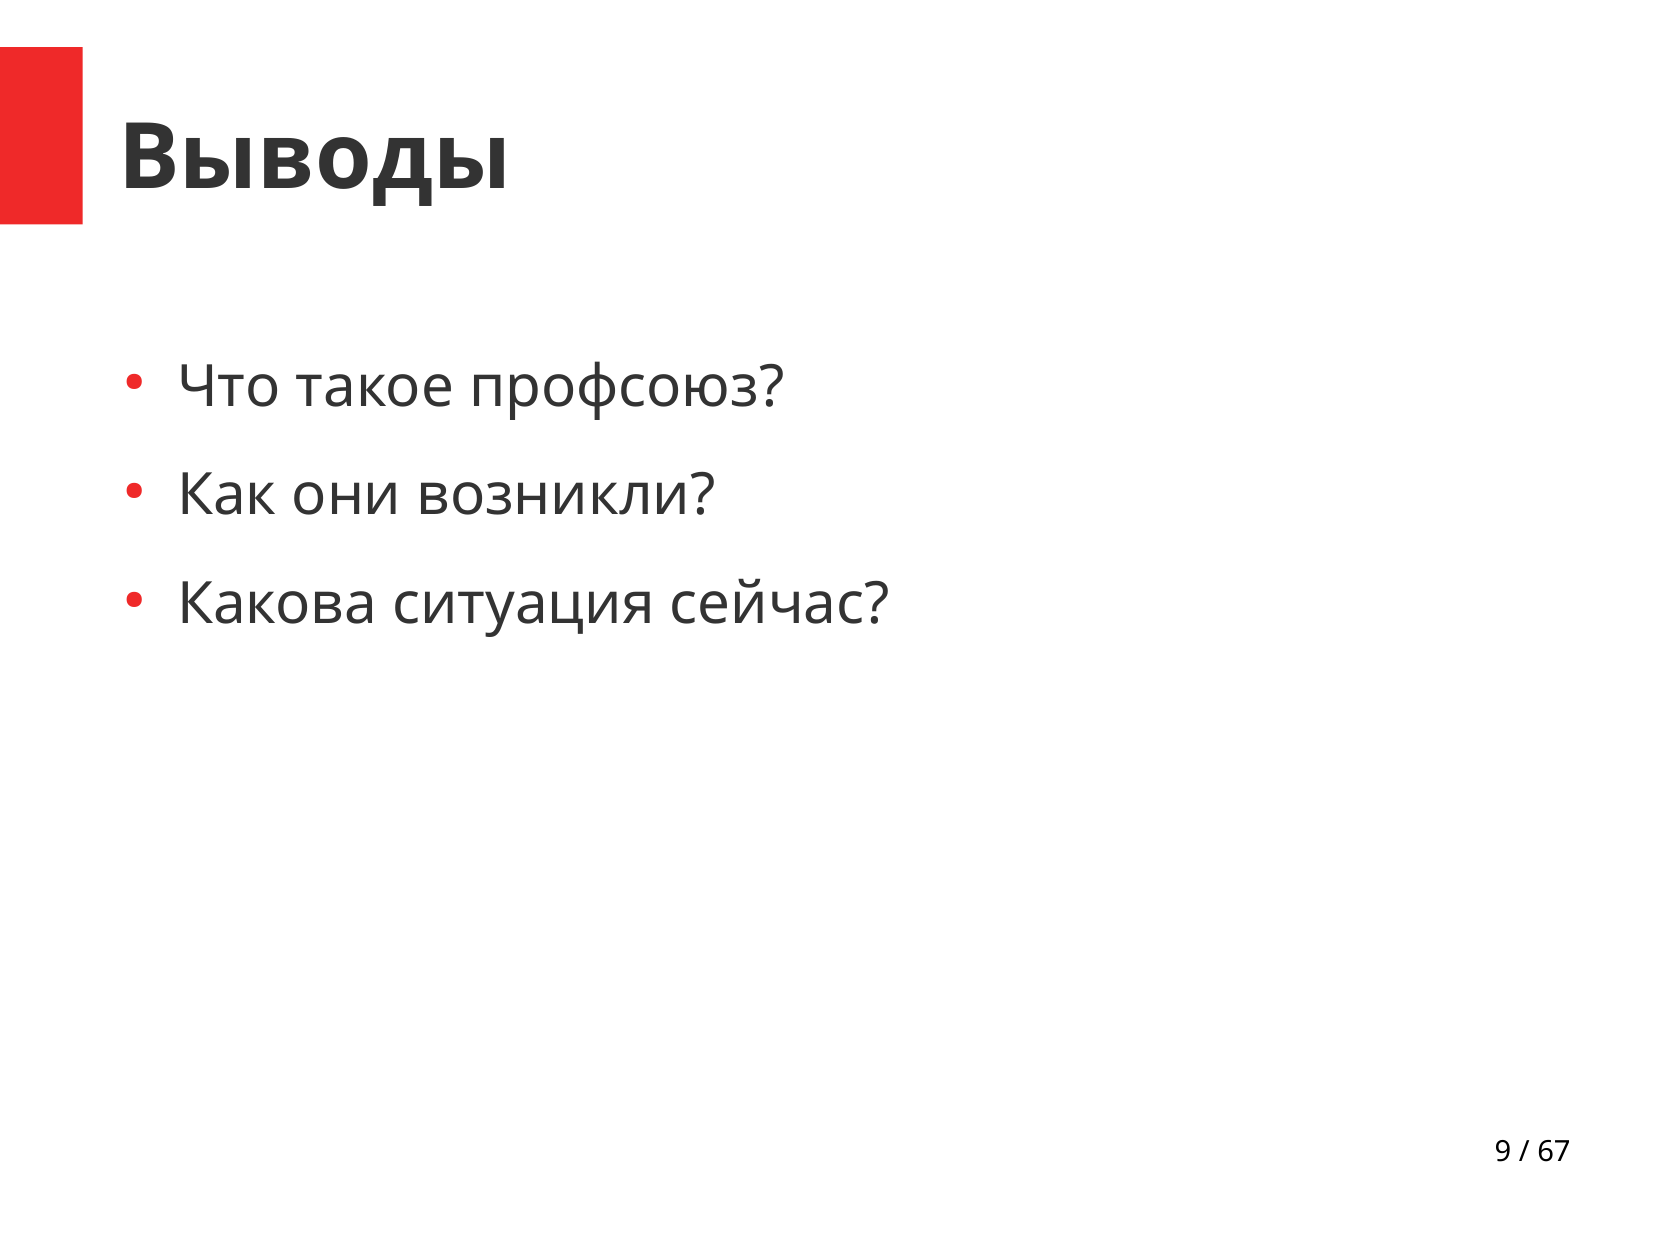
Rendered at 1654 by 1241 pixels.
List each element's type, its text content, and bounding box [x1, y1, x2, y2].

title Выводы [118, 49, 1571, 257]
list Что такое профсоюз? Как они возникли? Какова ситуация сейчас? [106, 343, 1524, 1063]
